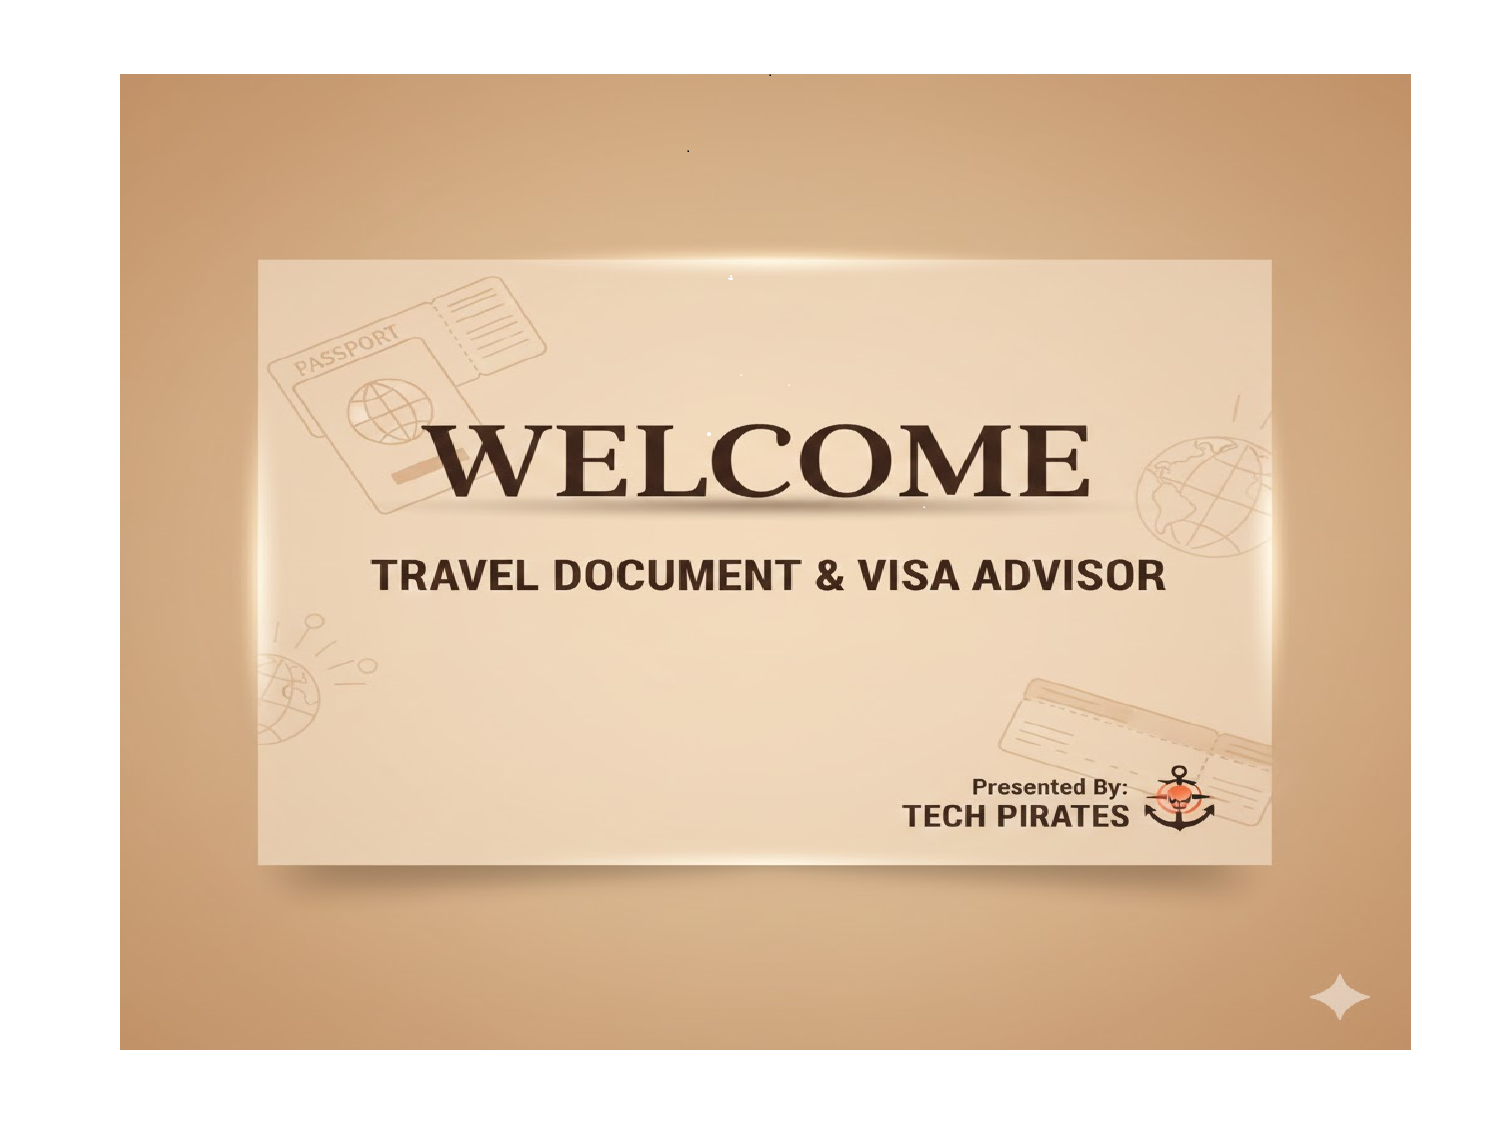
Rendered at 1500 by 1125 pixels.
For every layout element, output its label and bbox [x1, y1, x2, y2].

picture [120, 74, 1411, 1051]
